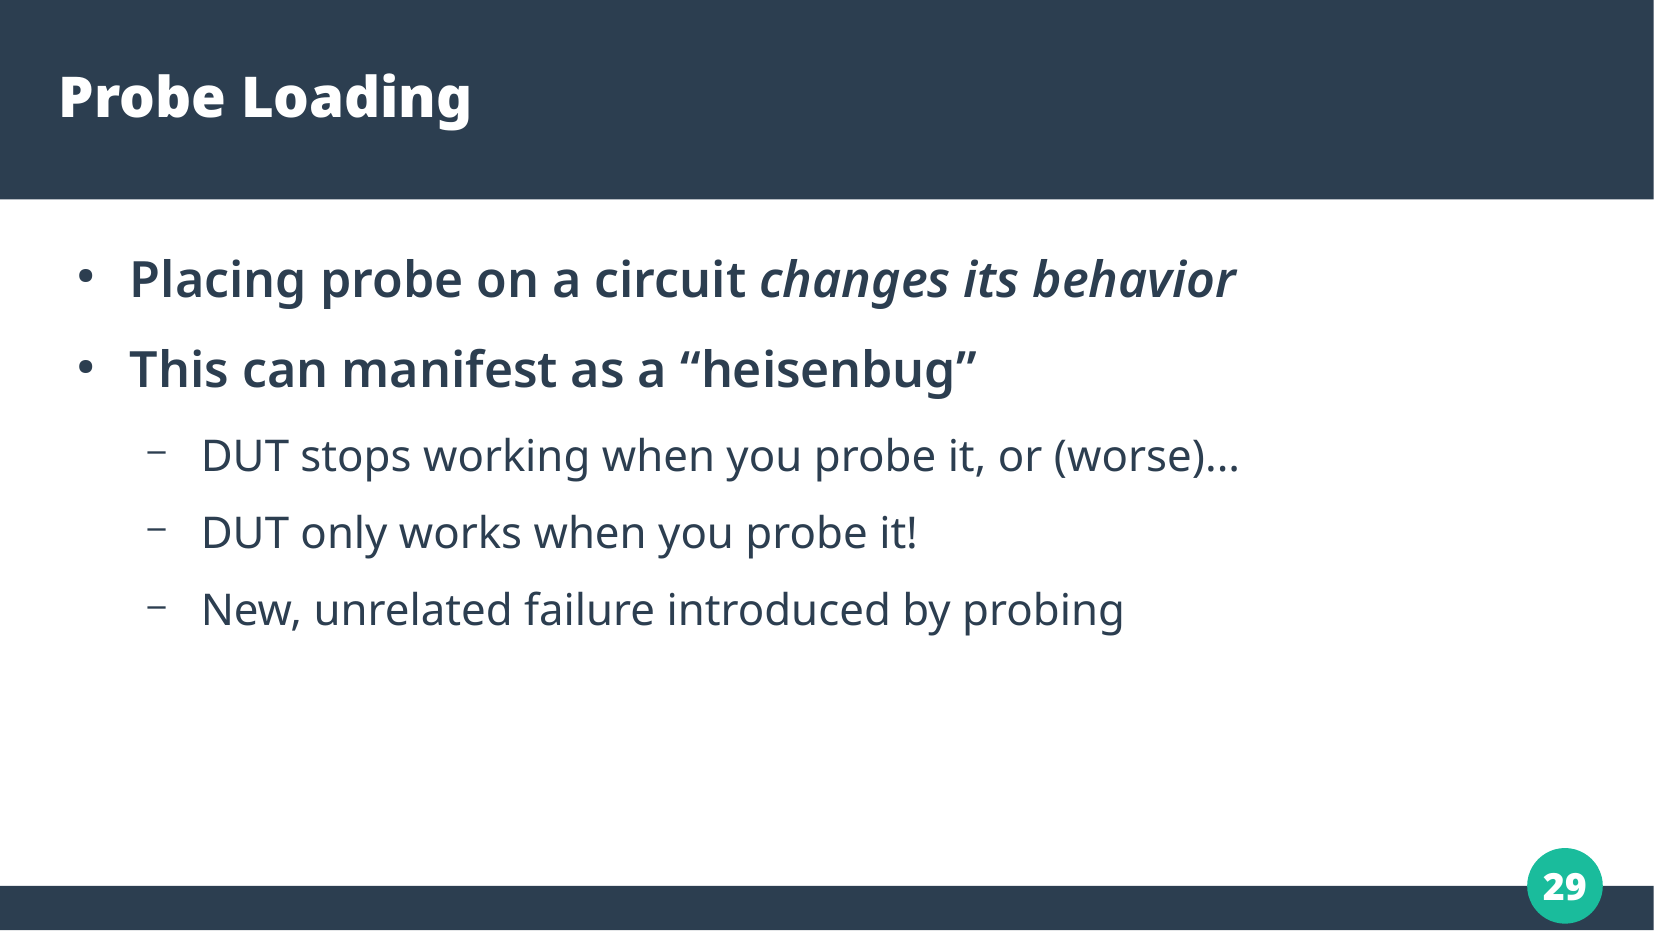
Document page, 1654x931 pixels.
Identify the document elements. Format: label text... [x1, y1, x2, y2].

title Probe Loading [59, 37, 1595, 155]
list Placing probe on a circuit changes its behavior This can manifest as a “heisenbug” DUT stops working when you probe it, or (worse)... DUT only works when you probe it! New, unrelated failure introduced by probing [59, 243, 1595, 864]
